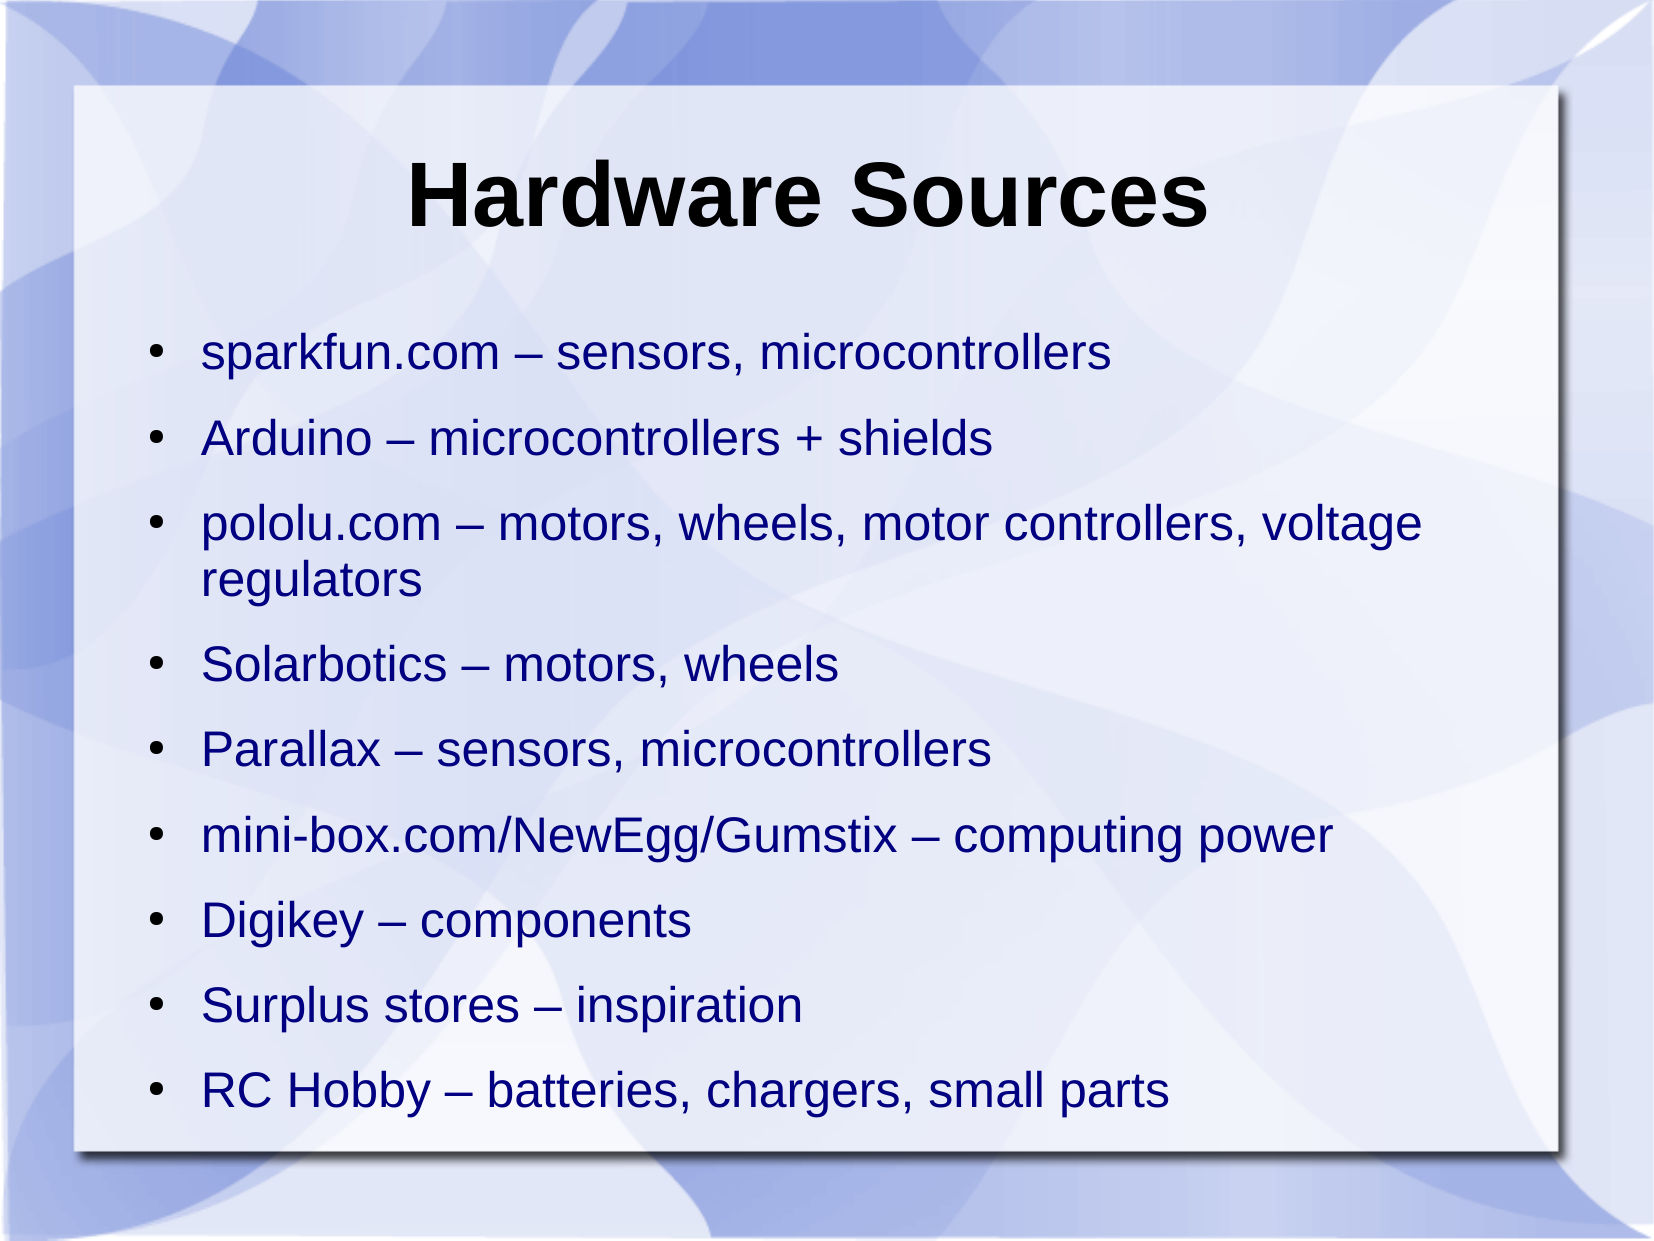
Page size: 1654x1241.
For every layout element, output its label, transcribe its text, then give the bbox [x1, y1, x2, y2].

title Hardware Sources [82, 98, 1536, 291]
list sparkfun.com – sensors, microcontrollers Arduino – microcontrollers + shields pololu.com – motors, wheels, motor controllers, voltage regulators Solarbotics – motors, wheels Parallax – sensors, microcontrollers mini-box.com/NewEgg/Gumstix – computing power Digikey – components Surplus stores – inspiration RC Hobby – batteries, chargers, small parts [129, 324, 1489, 1119]
picture [0, 0, 1654, 1241]
